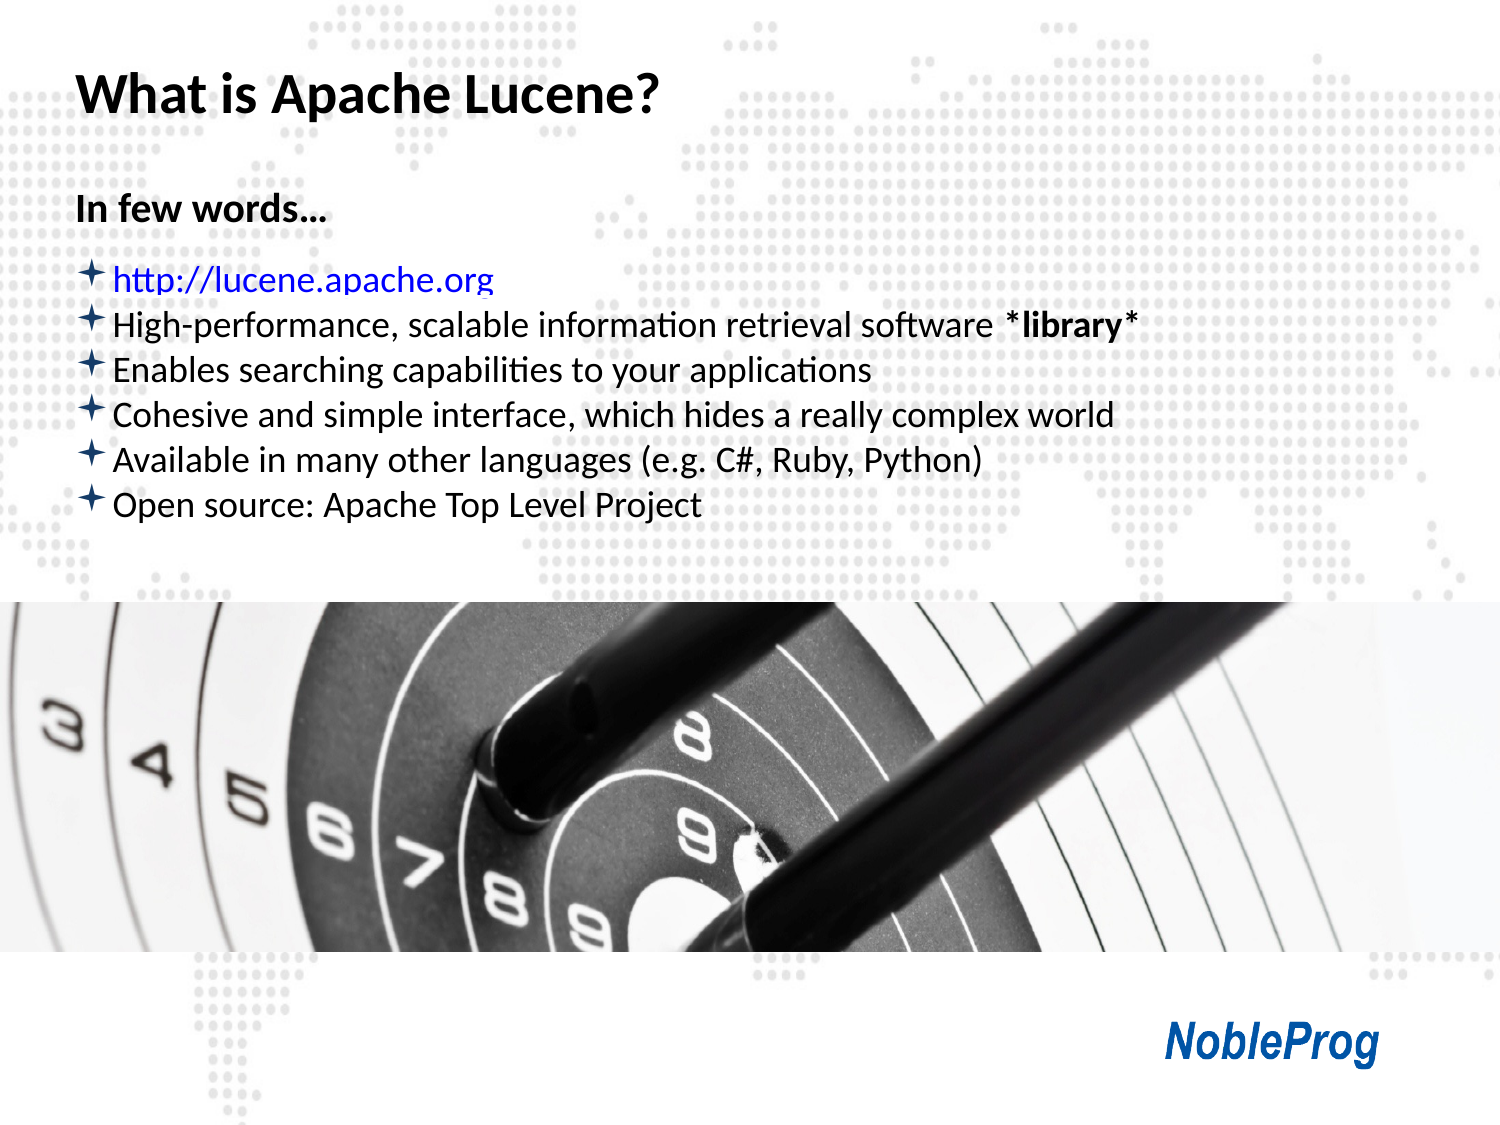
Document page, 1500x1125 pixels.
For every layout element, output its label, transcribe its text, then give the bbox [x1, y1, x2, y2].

text_box http://lucene.apache.org High-performance, scalable information retrieval software *library* Enables searching capabilities to your applications Cohesive and simple interface, which hides a really complex world Available in many other languages (e.g. C#, Ruby, Python) Open source: Apache Top Level Project [75, 255, 1425, 656]
text_box What is Apache Lucene? [75, 55, 1425, 180]
text_box In few words… [75, 180, 1425, 255]
picture [0, 0, 1500, 1125]
